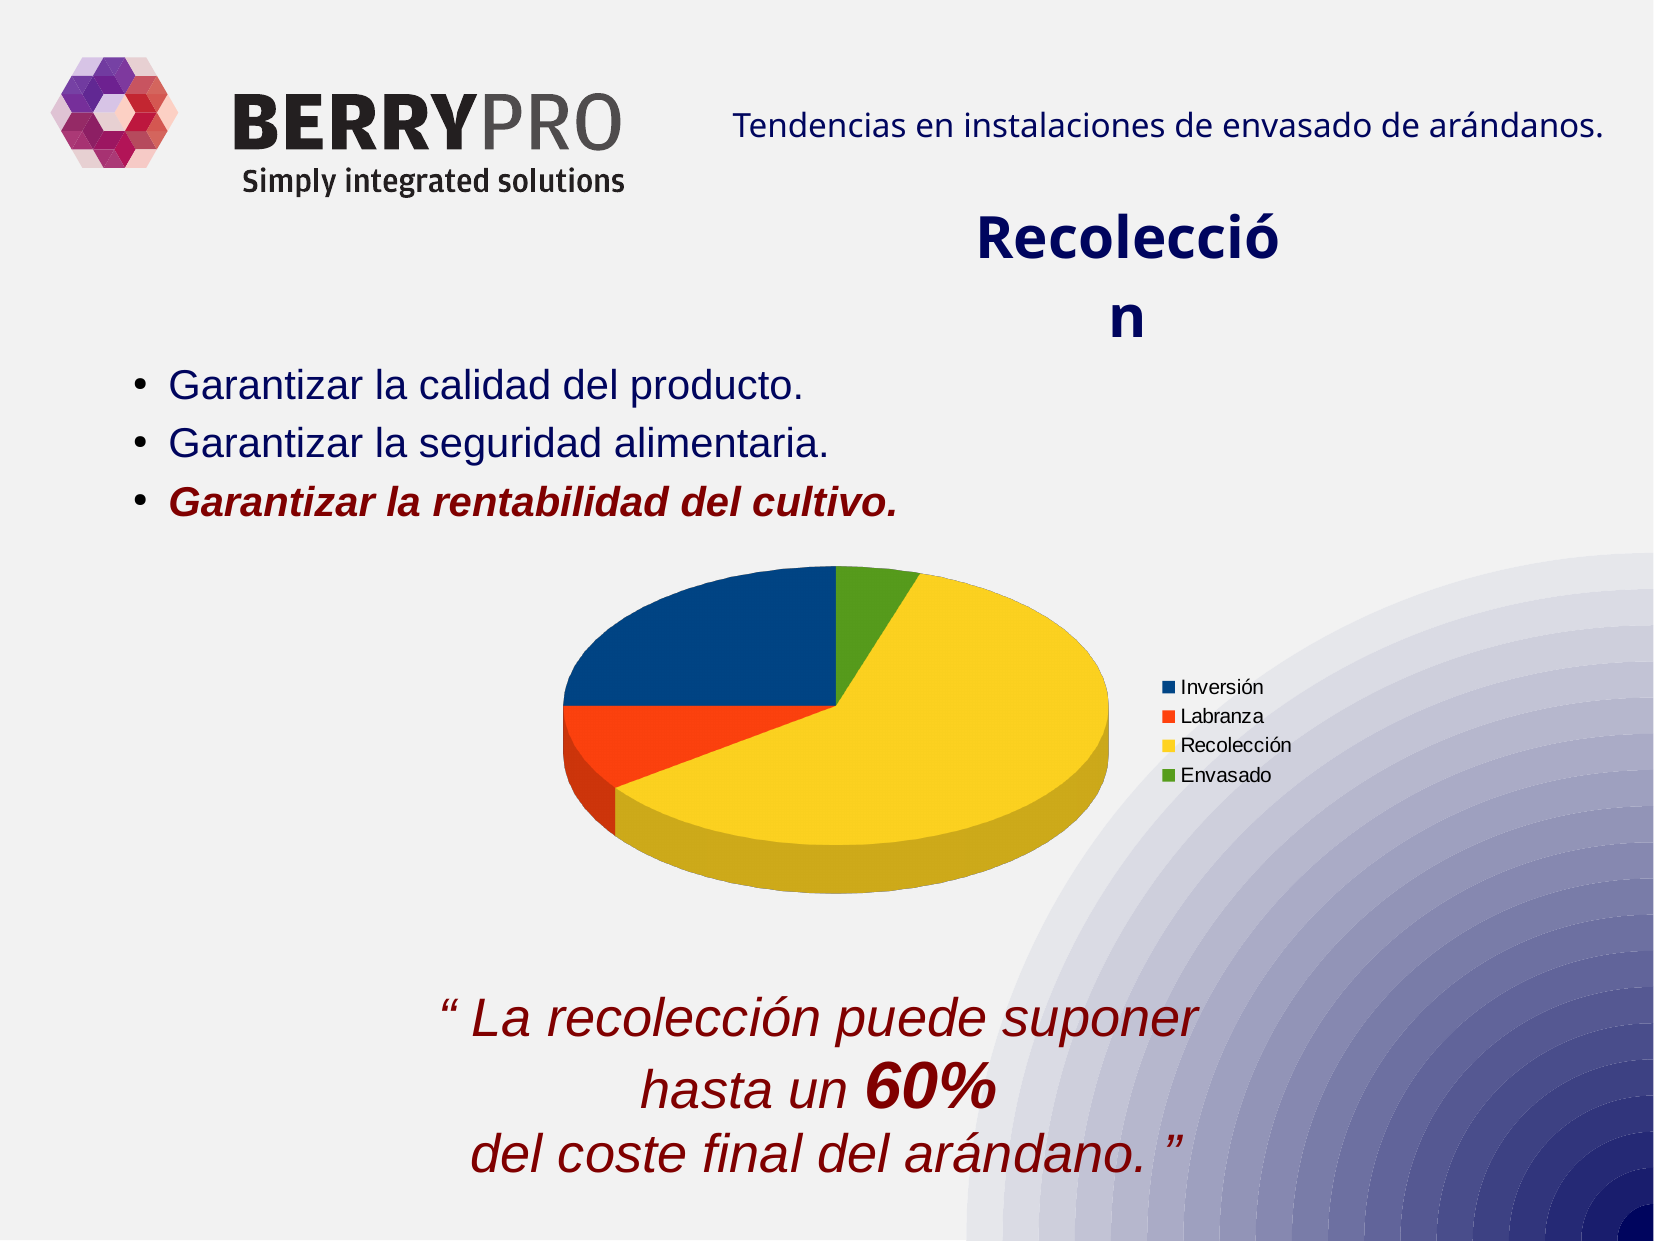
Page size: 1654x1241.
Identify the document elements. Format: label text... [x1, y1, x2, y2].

picture [35, 0, 638, 355]
text_box “ La recolección puede suponer hasta un 60% del coste final del arándano. ” [236, 980, 1418, 1191]
text_box Recolección [944, 188, 1312, 284]
chart [433, 553, 1312, 910]
text_box Garantizar la calidad del producto. Garantizar la seguridad alimentaria. Garantizar la rentabilidad del cultivo. [118, 354, 1158, 578]
text_box Tendencias en instalaciones de envasado de arándanos. [578, 94, 1654, 166]
